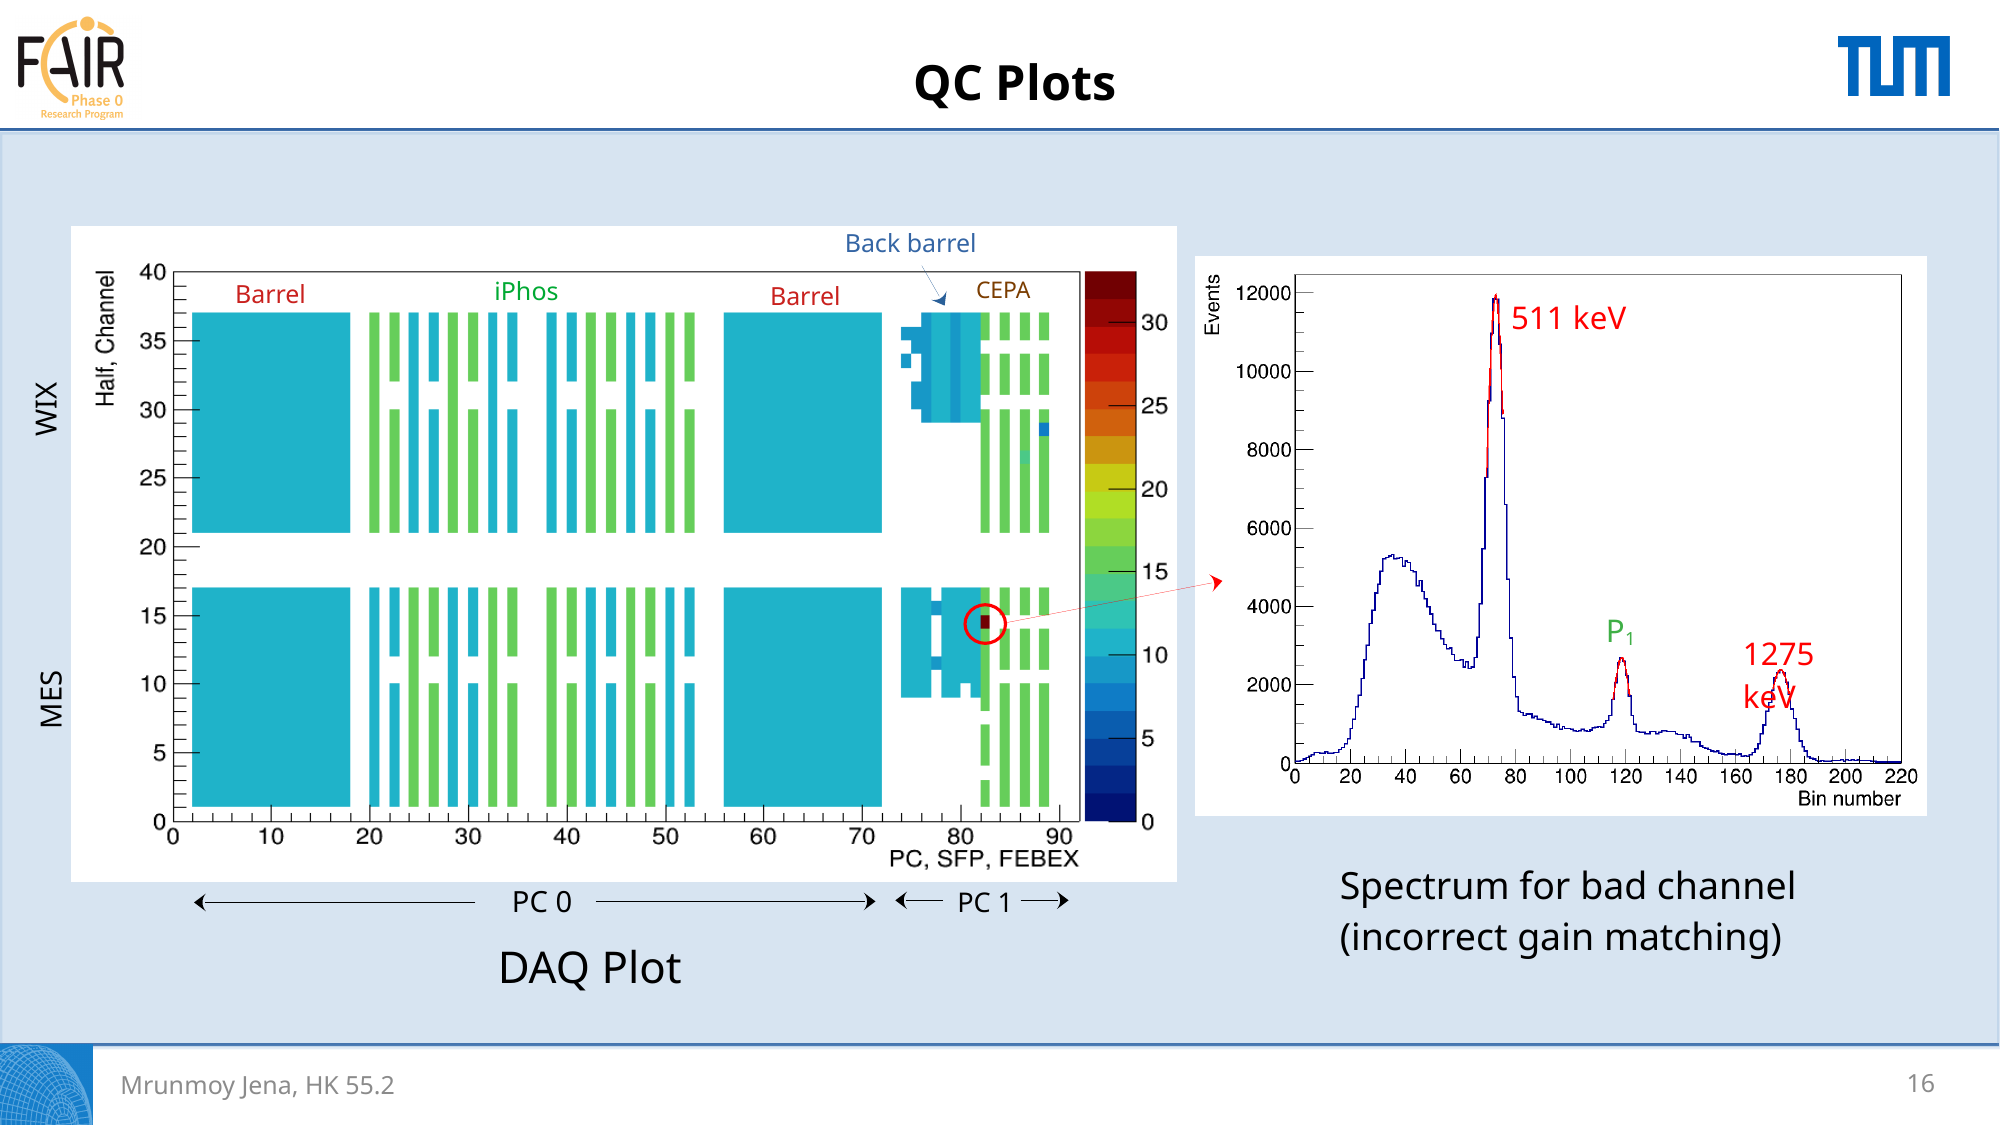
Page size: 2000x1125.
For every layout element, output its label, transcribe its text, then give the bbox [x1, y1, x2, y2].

text_box PC 0 [442, 874, 642, 940]
picture [1838, 36, 1950, 96]
text_box CEPA [961, 266, 1093, 316]
text_box WIX [18, 324, 80, 495]
title QC Plots [180, 44, 1851, 121]
text_box iPhos [479, 266, 649, 316]
text_box Spectrum for bad channel (incorrect gain matching) [1324, 852, 2000, 994]
text_box DAQ Plot [295, 929, 896, 1008]
text_box Barrel [173, 269, 368, 319]
text_box 1275 keV [1728, 624, 1891, 683]
text_box MES [23, 614, 86, 786]
text_box Barrel [708, 271, 903, 321]
picture [967, 607, 1003, 641]
picture [1195, 256, 1927, 816]
text_box Back barrel [822, 218, 999, 268]
text_box PC 1 [885, 876, 1085, 942]
picture [15, 15, 142, 120]
picture [71, 226, 1177, 882]
text_box P1 [1591, 601, 1667, 654]
text_box 511 keV [1496, 288, 1660, 374]
picture [0, 1044, 93, 1125]
